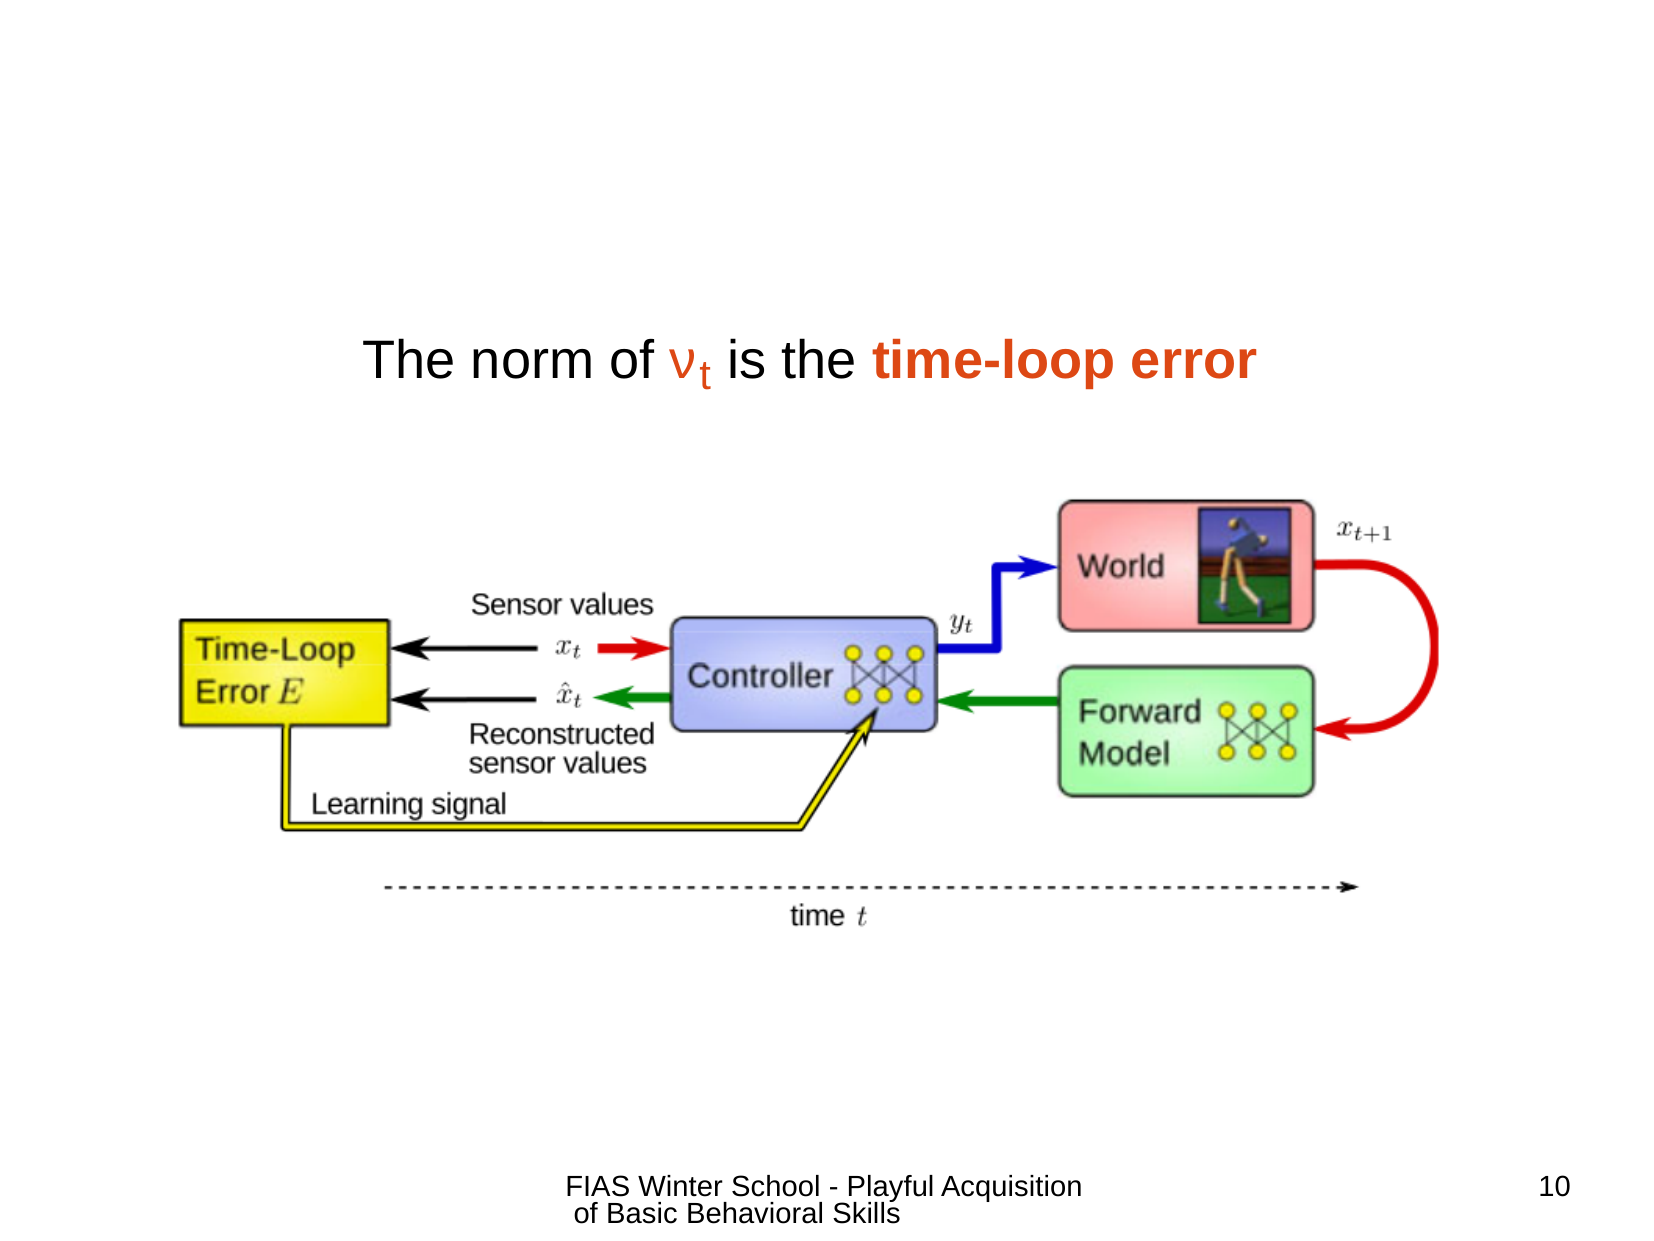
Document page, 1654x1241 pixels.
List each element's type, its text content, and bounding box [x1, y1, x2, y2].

text_box The norm of ν is the time-loop error [90, 300, 1531, 421]
text_box t [675, 345, 736, 406]
picture [135, 431, 1492, 961]
